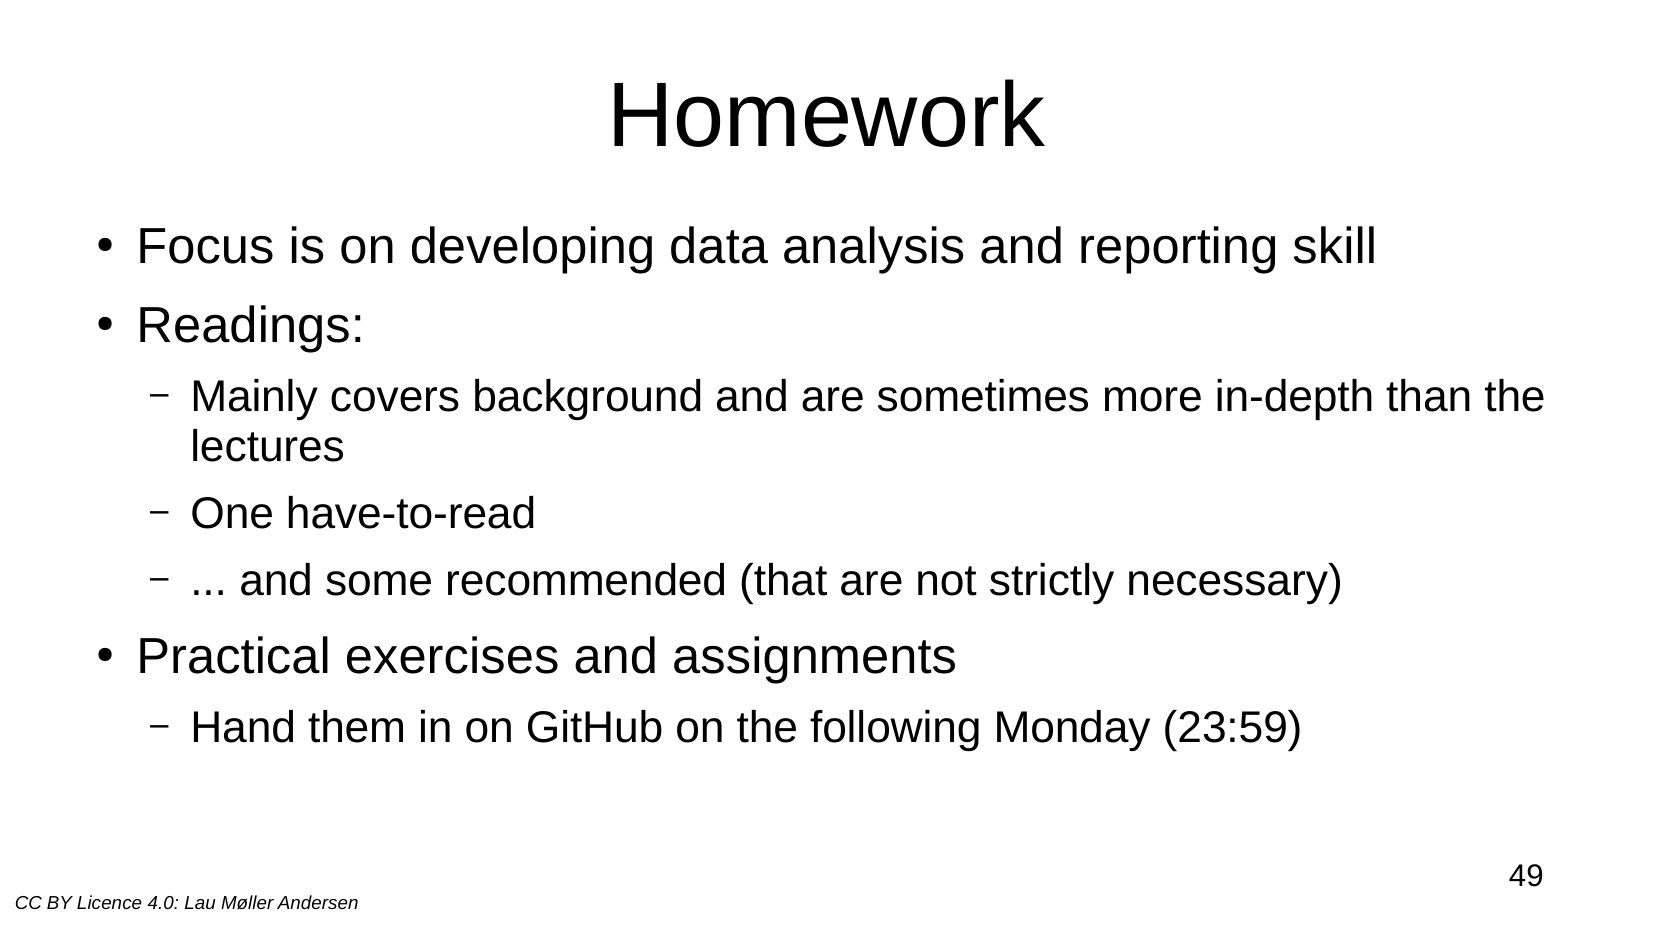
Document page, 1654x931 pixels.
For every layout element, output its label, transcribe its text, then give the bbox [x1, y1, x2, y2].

text_box <nummer> [1494, 850, 1654, 921]
title Homework [82, 37, 1571, 193]
text_box CC BY Licence 4.0: Lau Møller Andersen [0, 885, 387, 921]
list Focus is on developing data analysis and reporting skill Readings: Mainly covers background and are sometimes more in-depth than the lectures One have-to-read ... and some recommended (that are not strictly necessary) Practical exercises and assignments Hand them in on GitHub on the following Monday (23:59) [82, 217, 1571, 758]
